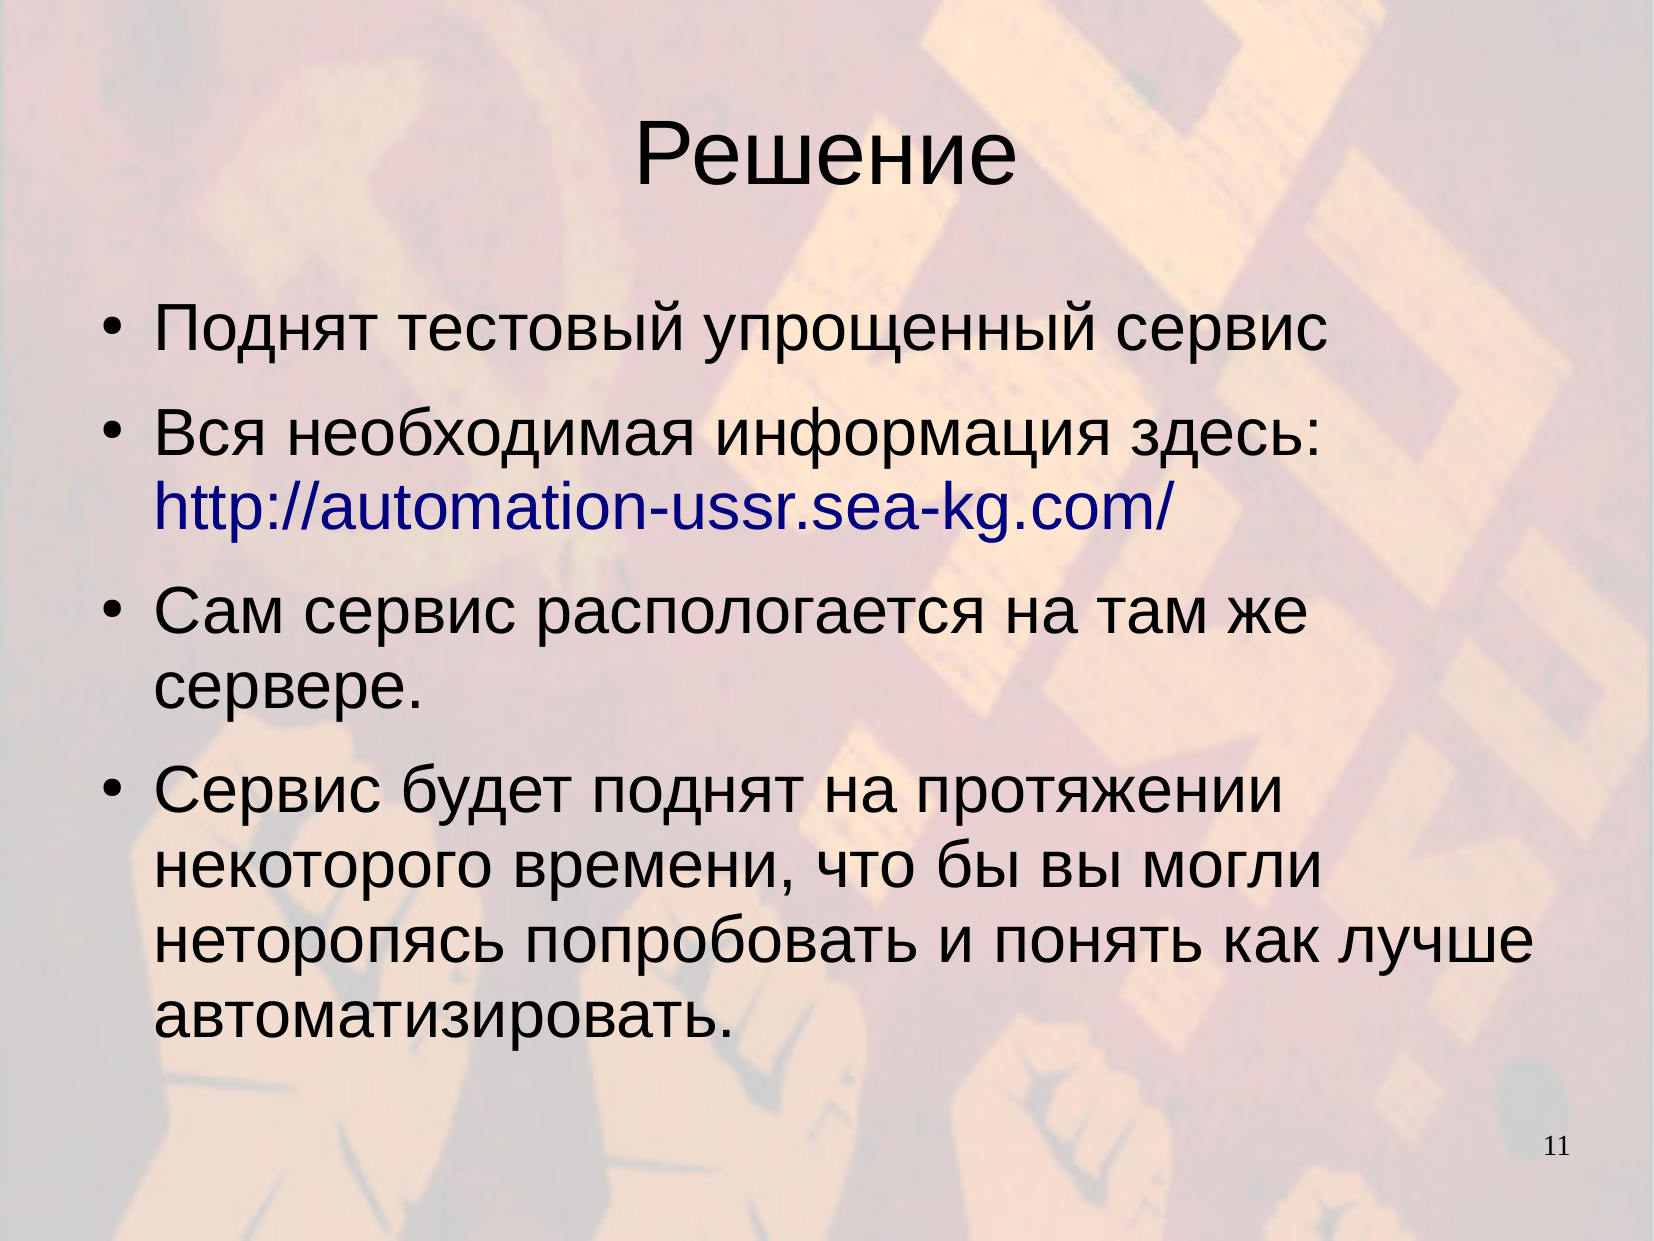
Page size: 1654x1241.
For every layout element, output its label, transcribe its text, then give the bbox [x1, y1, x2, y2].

title Решение [82, 49, 1571, 257]
picture [0, 0, 1654, 1241]
list Поднят тестовый упрощенный сервис Вся необходимая информация здесь: http://automation-ussr.sea-kg.com/ Сам сервис распологается на там же сервере. Сервис будет поднят на протяжении некоторого времени, что бы вы могли неторопясь попробовать и понять как лучше автоматизировать. [82, 290, 1571, 1111]
